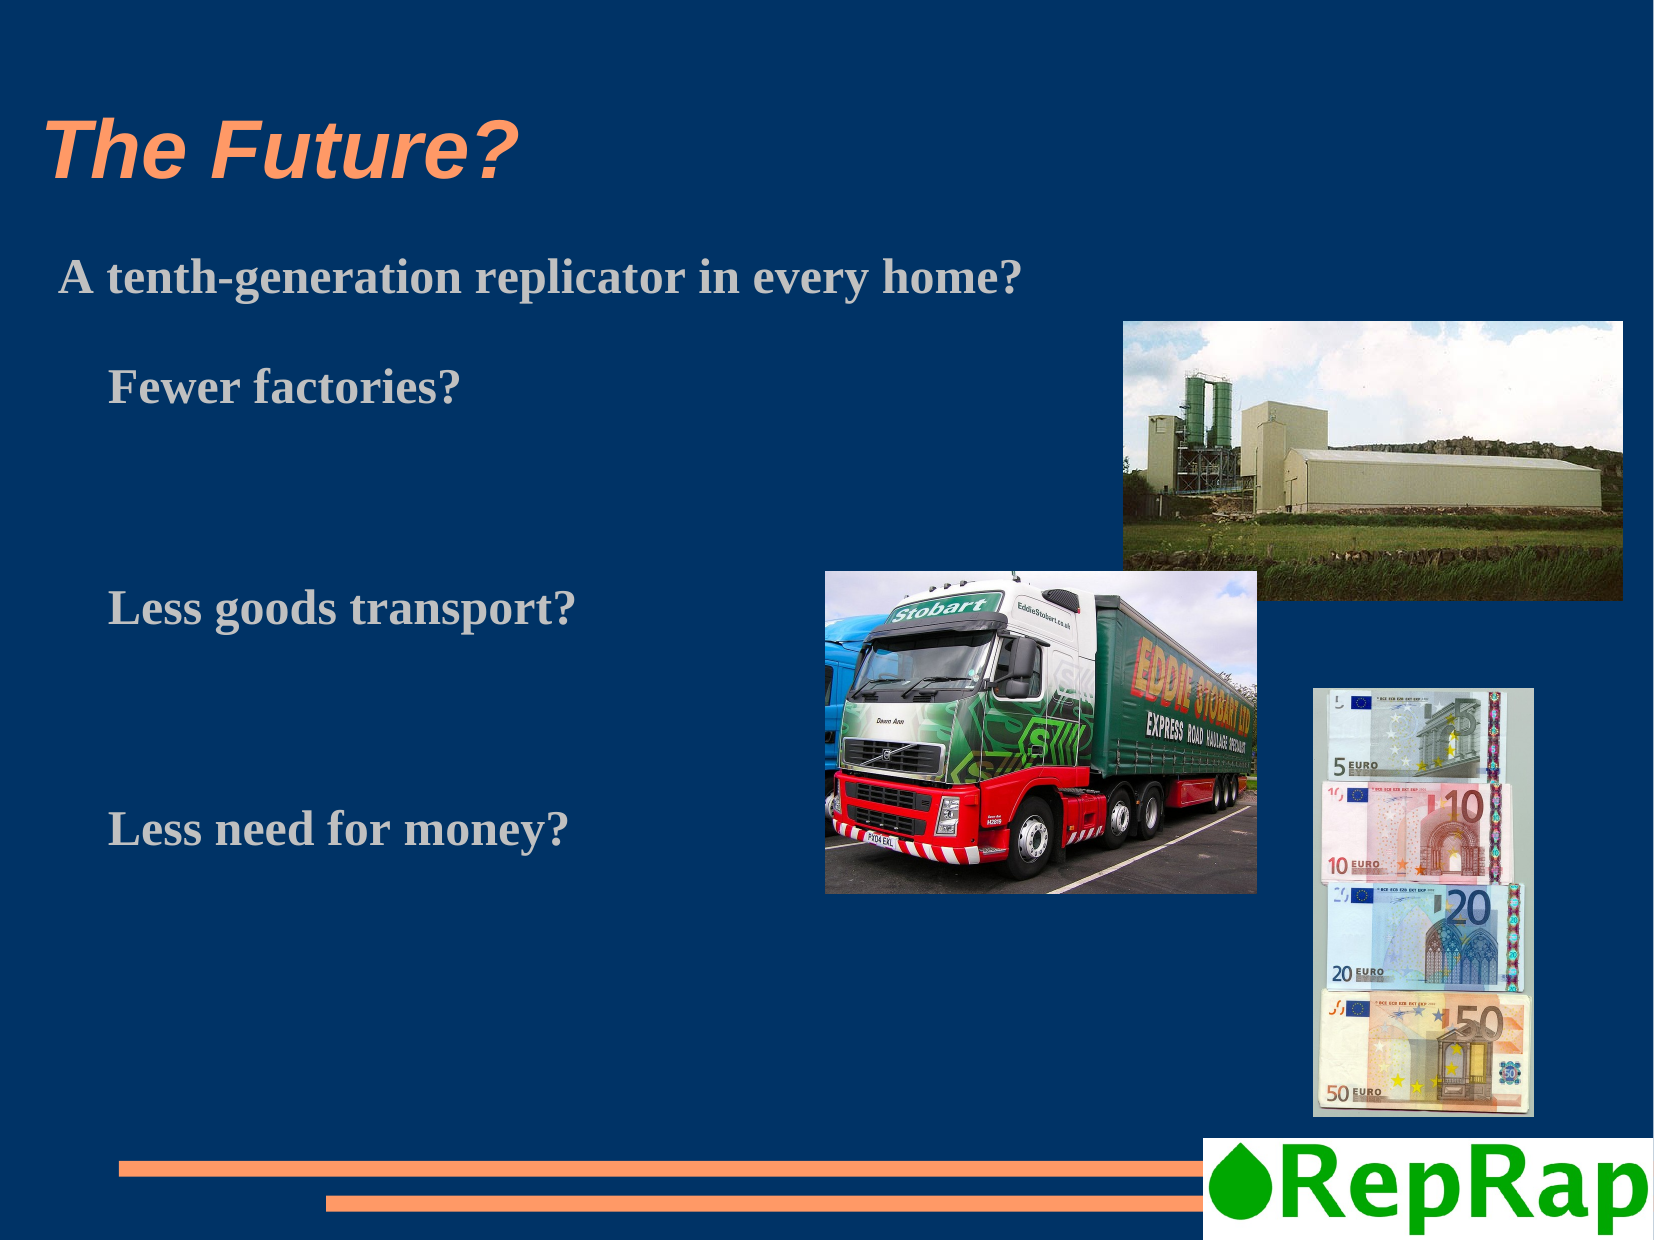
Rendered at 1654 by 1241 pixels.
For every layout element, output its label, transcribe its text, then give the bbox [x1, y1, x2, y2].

picture [1203, 1138, 1654, 1241]
text_box A tenth-generation replicator in every home? Fewer factories? Less goods transport? Less need for money? [57, 138, 1306, 1241]
picture [825, 321, 1623, 895]
picture [1313, 688, 1534, 1117]
title The Future? [40, 46, 1534, 254]
